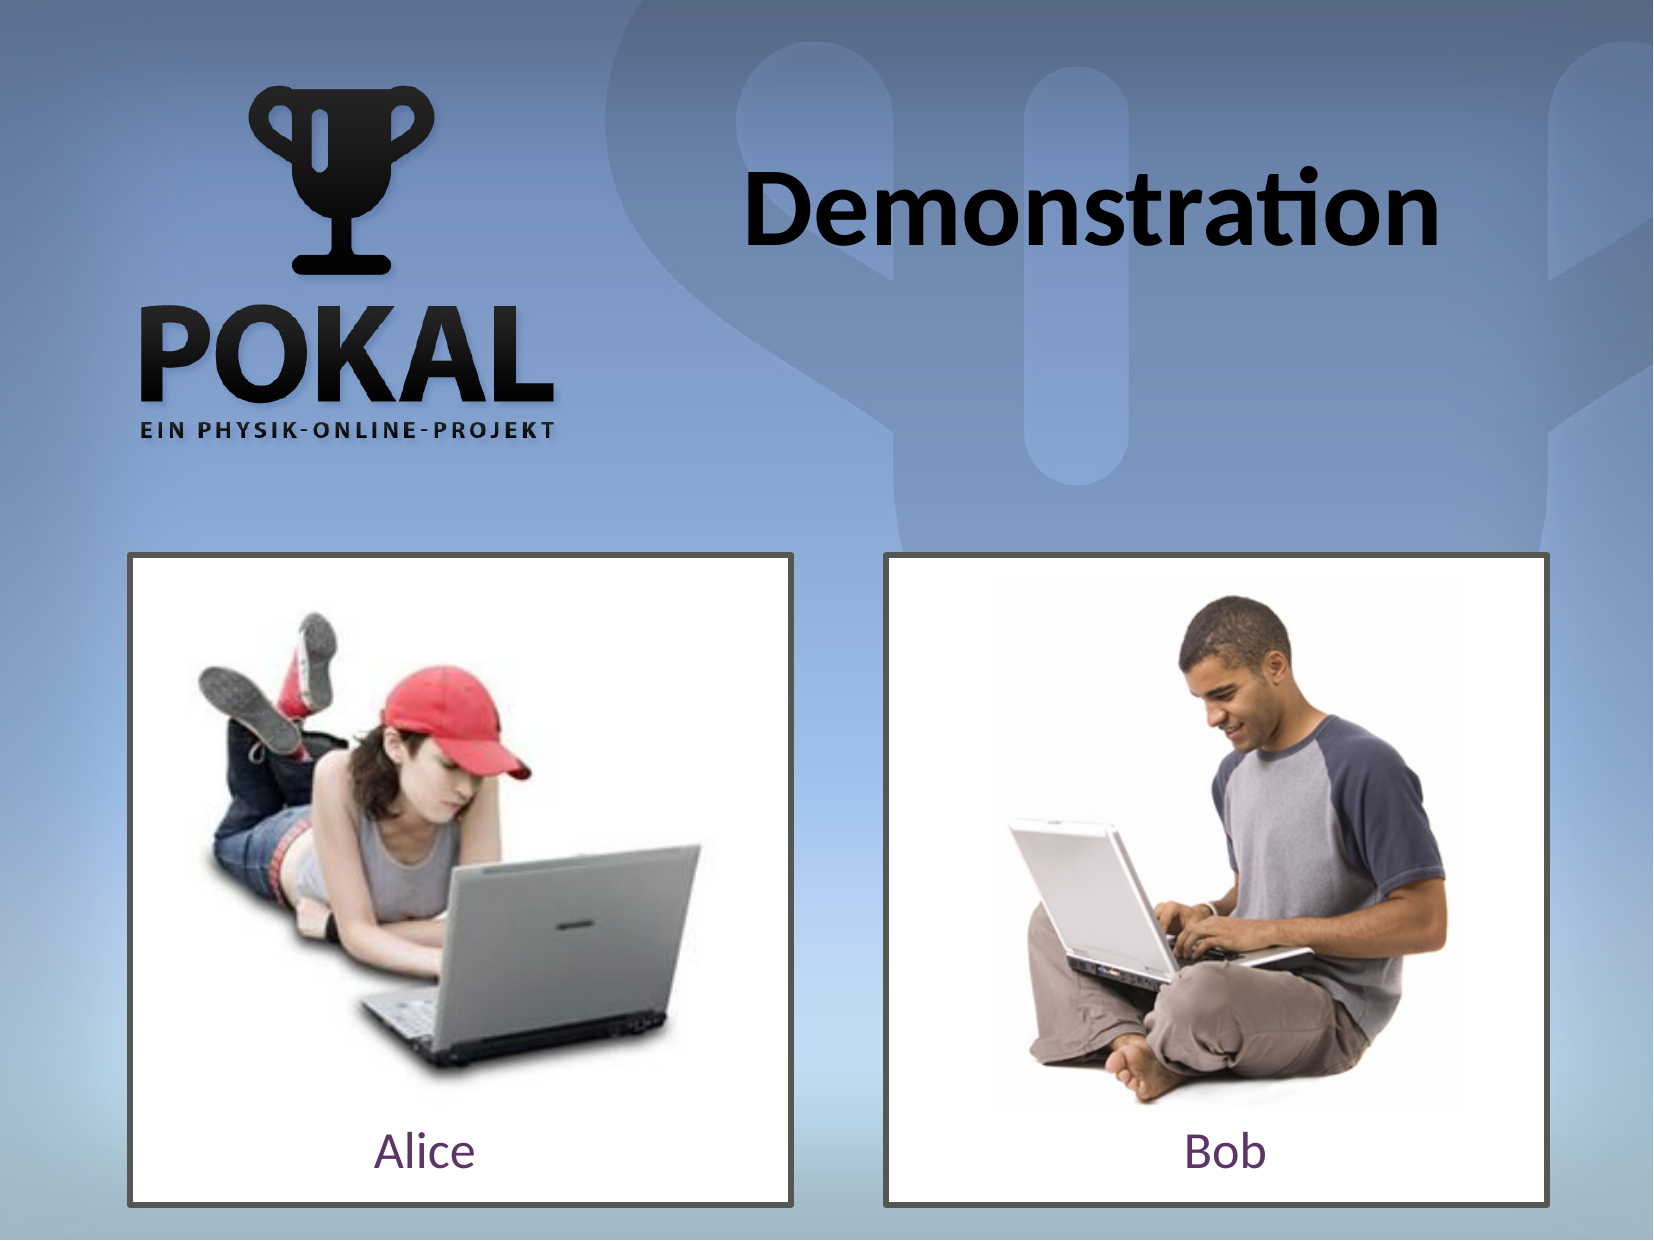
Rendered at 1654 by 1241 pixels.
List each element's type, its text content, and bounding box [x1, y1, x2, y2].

text_box Alice [359, 1122, 491, 1189]
text_box Demonstration [727, 153, 1459, 282]
text_box [885, 555, 1548, 1205]
picture [0, 0, 1653, 1240]
text_box Bob [1169, 1122, 1282, 1189]
text_box [129, 555, 792, 1205]
